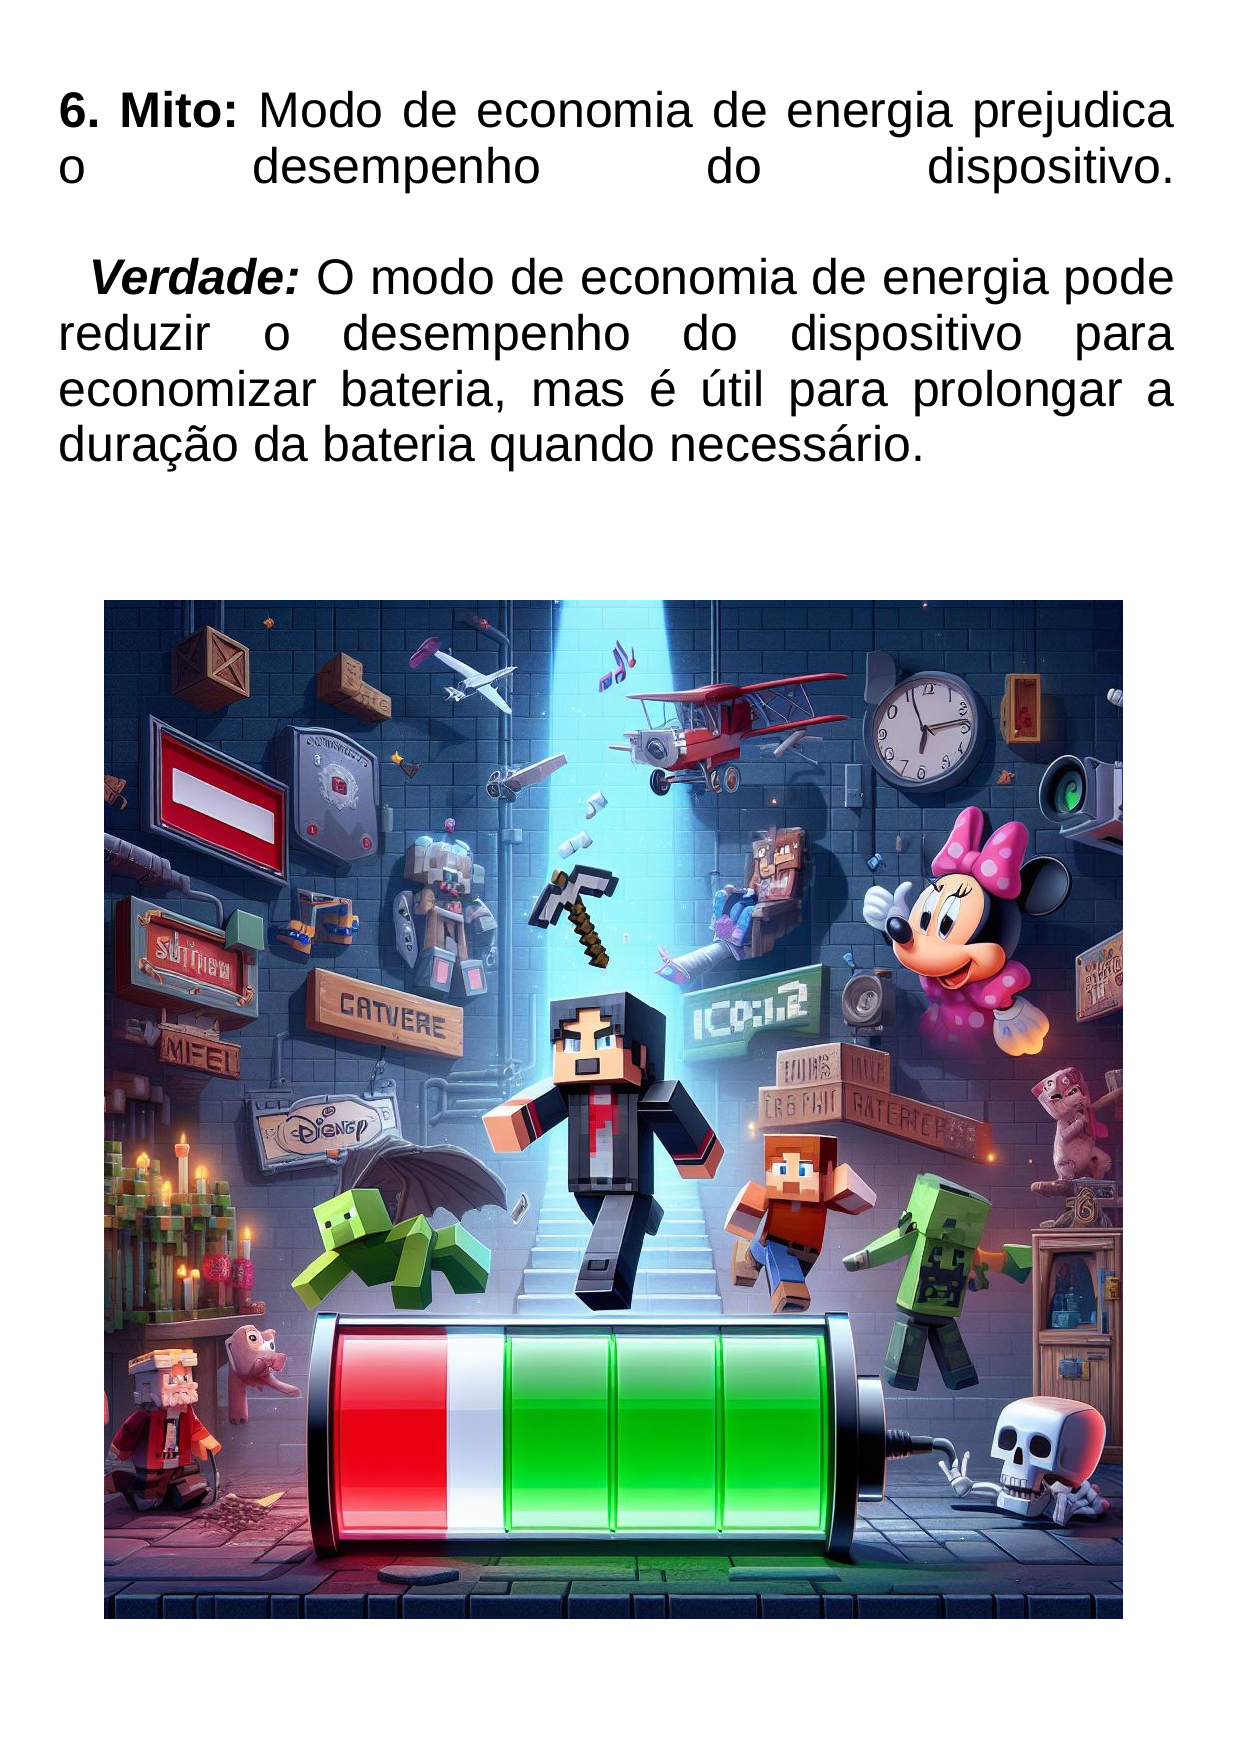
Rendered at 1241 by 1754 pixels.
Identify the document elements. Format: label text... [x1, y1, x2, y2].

title 6. Mito: Modo de economia de energia prejudica o desempenho do dispositivo. Verdade: O modo de economia de energia pode reduzir o desempenho do dispositivo para economizar bateria, mas é útil para prolongar a duração da bateria quando necessário. [59, 82, 1176, 473]
picture [104, 600, 1123, 1619]
